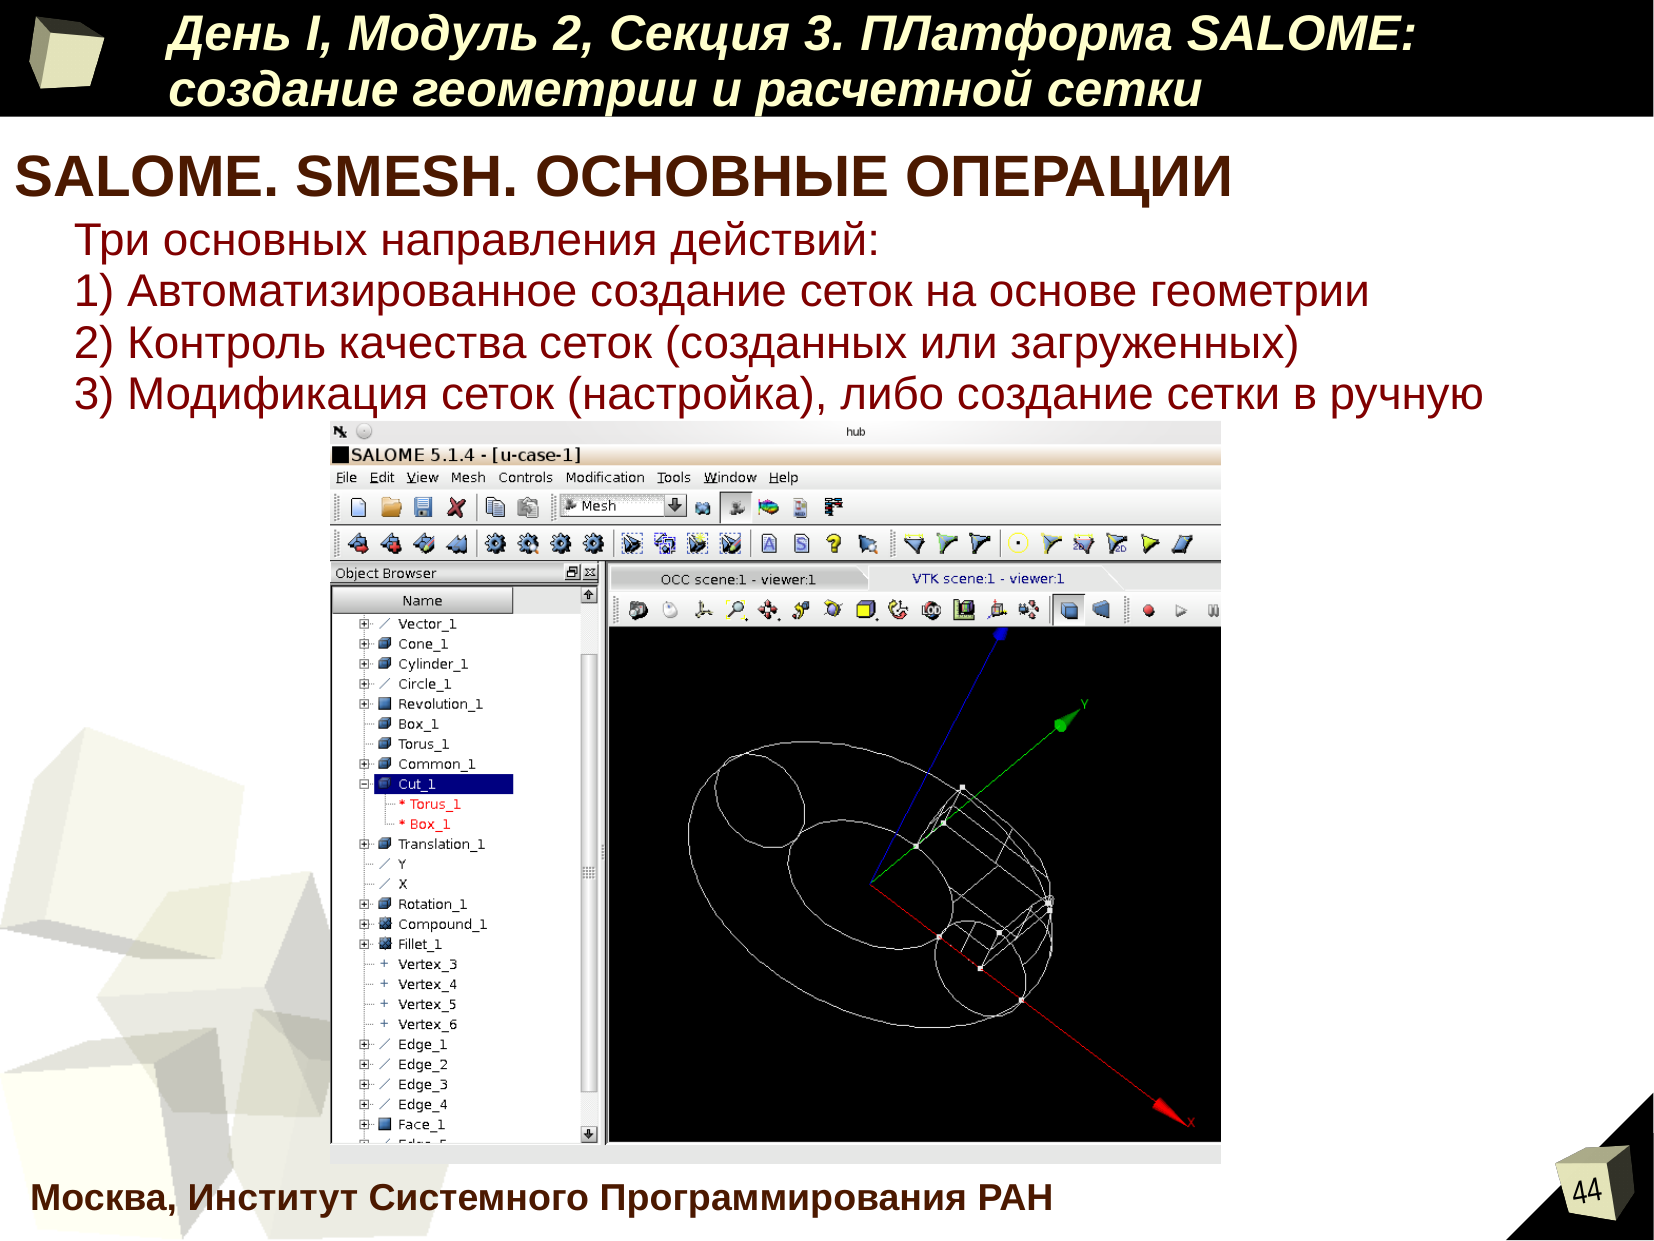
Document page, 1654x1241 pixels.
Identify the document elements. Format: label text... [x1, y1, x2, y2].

picture [0, 420, 1221, 1241]
text_box Три основных направления действий: 1) Автоматизированное создание сеток на основе геометрии 2) Контроль качества сеток (созданных или загруженных) 3) Модификация сеток (настройка), либо создание сетки в ручную [59, 206, 1578, 427]
text_box SALOME. SMESH. ОСНОВНЫЕ ОПЕРАЦИИ [0, 136, 1654, 216]
picture [464, 1193, 472, 1198]
